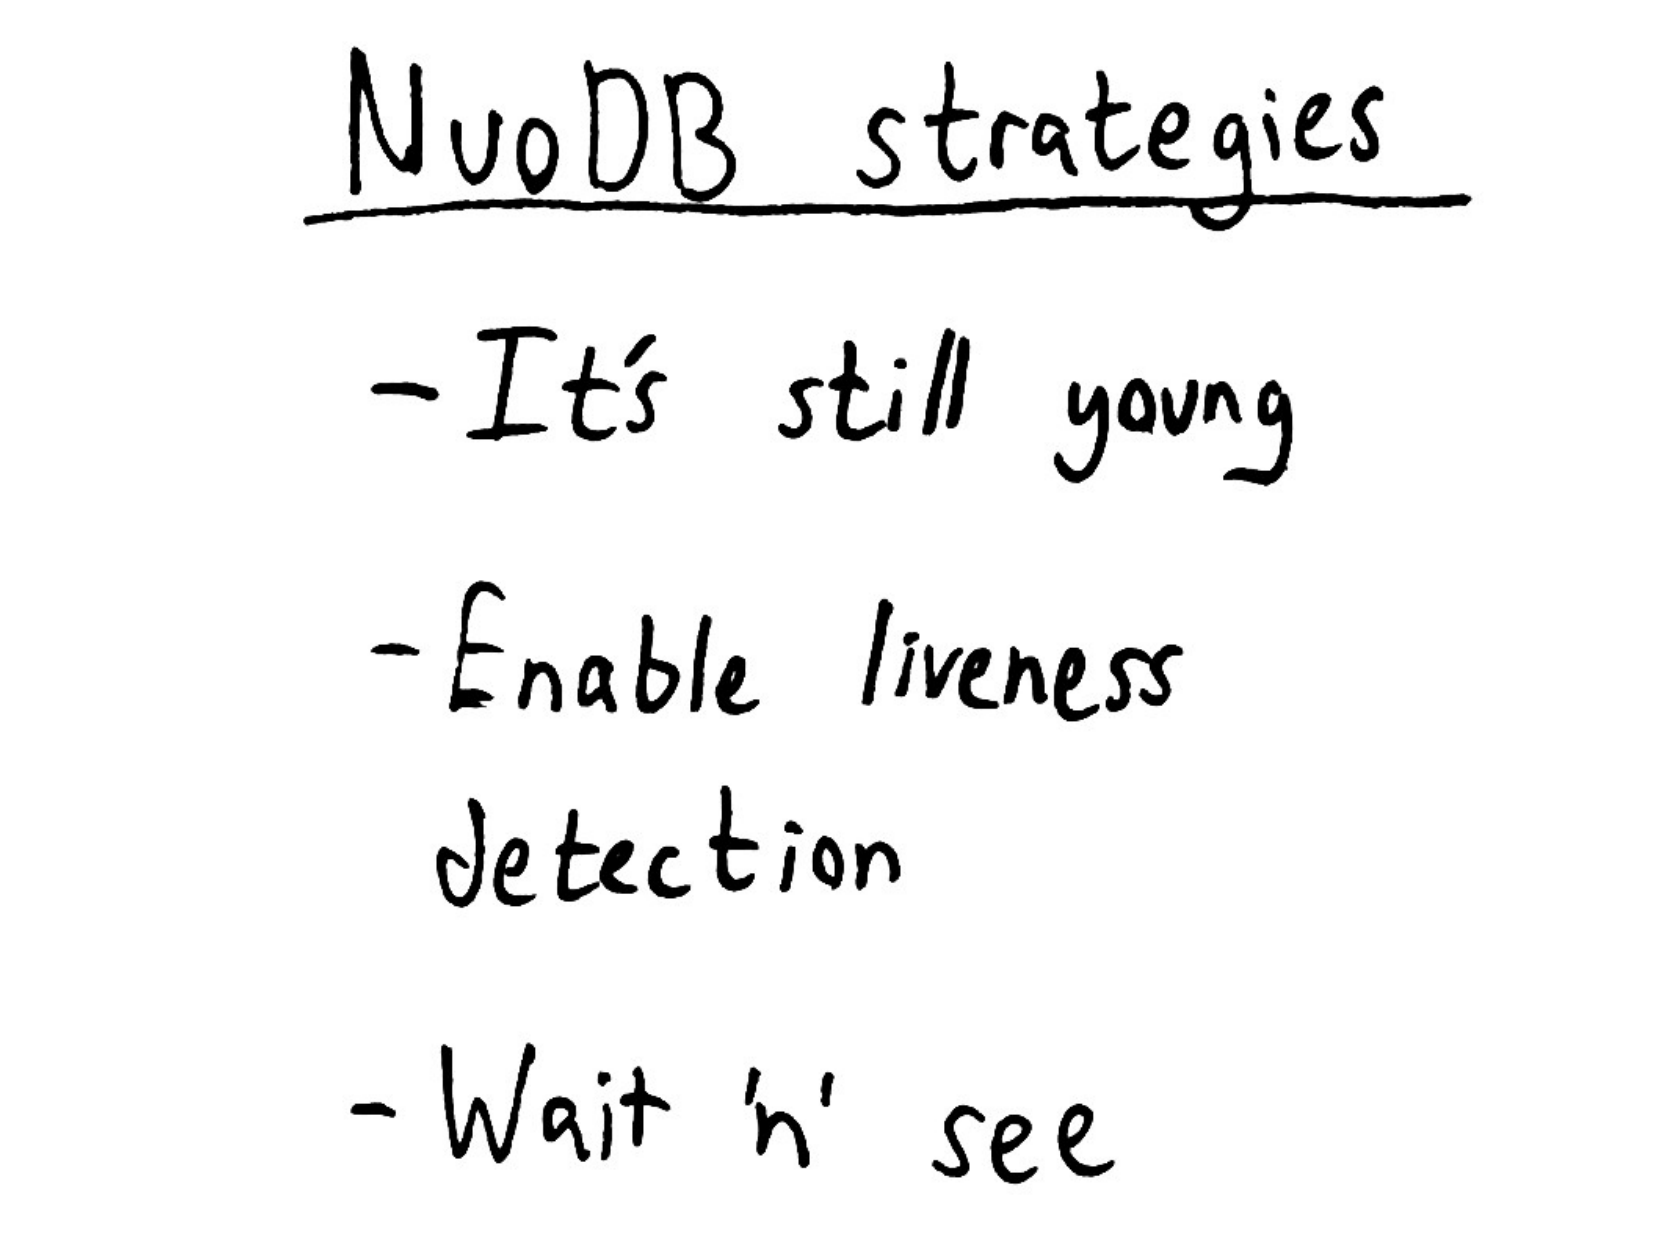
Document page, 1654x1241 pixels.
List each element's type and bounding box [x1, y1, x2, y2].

picture [255, 4, 1548, 1241]
